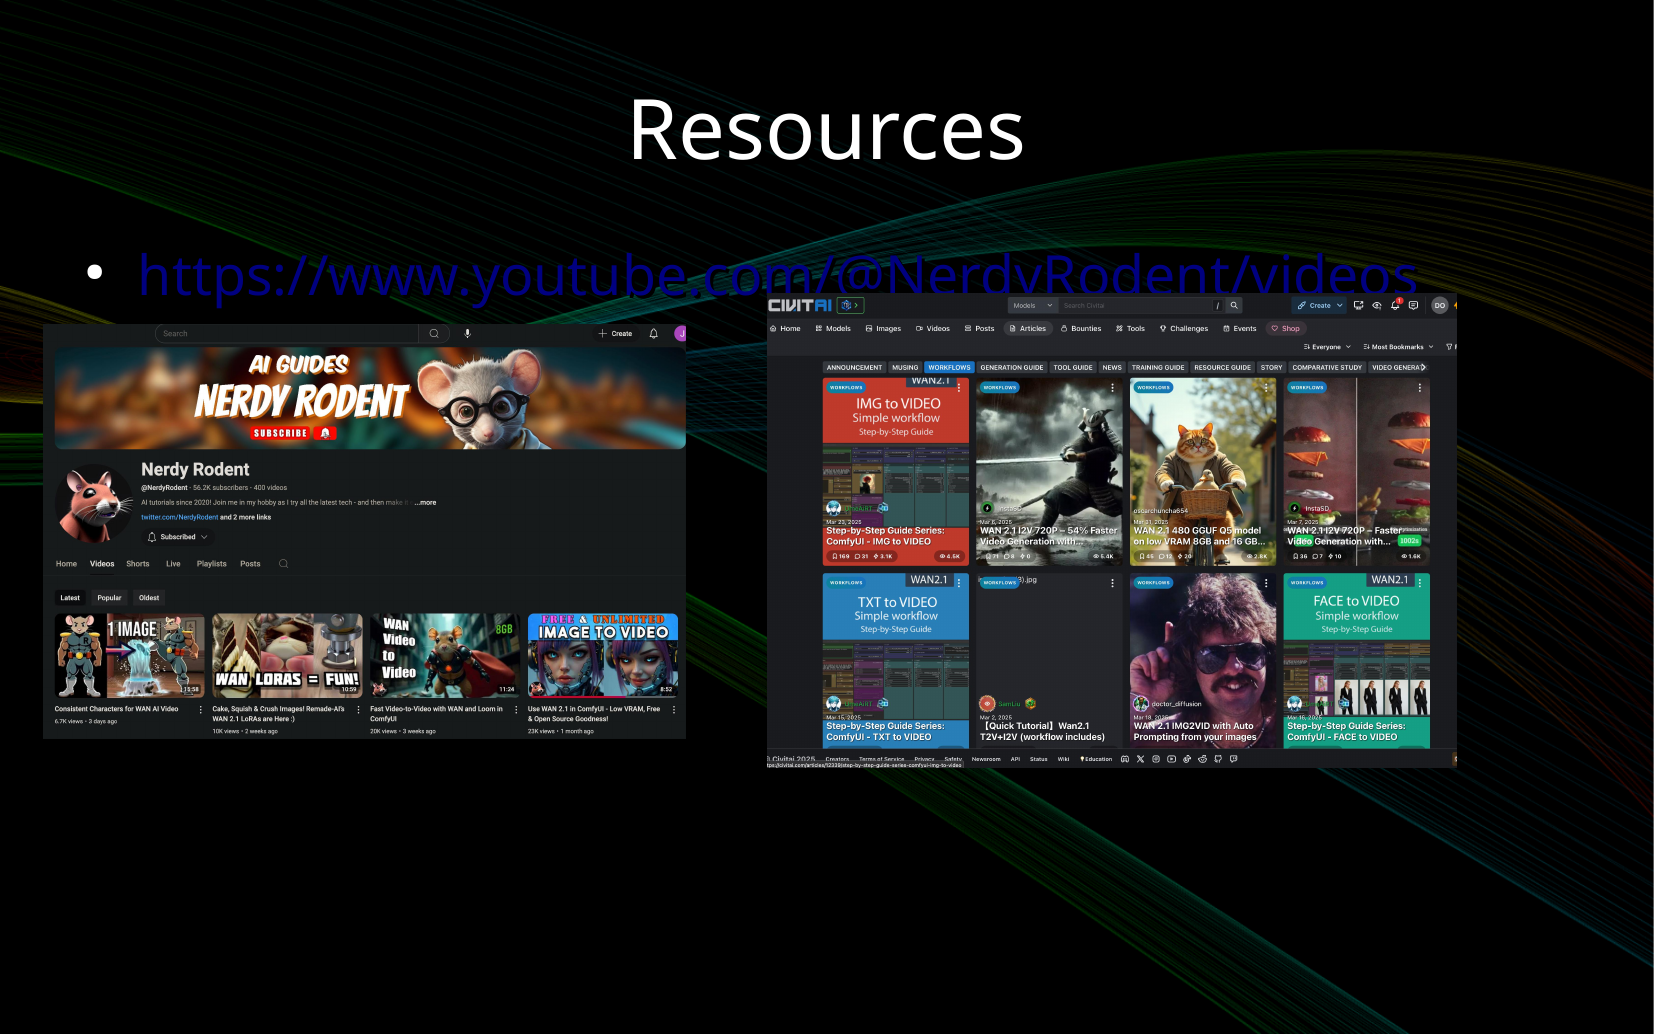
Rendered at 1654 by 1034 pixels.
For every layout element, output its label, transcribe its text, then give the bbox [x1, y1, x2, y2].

picture [0, 0, 1654, 1034]
list https://www.youtube.com/@NerdyRodent/videos https://civitai.com/articles?view=feed&tags=127048 https://www.reddit.com/r/StableDiffusion/top/ https://comfyui-wiki.com/en [67, 236, 1447, 1017]
title Resources [82, 41, 1571, 214]
